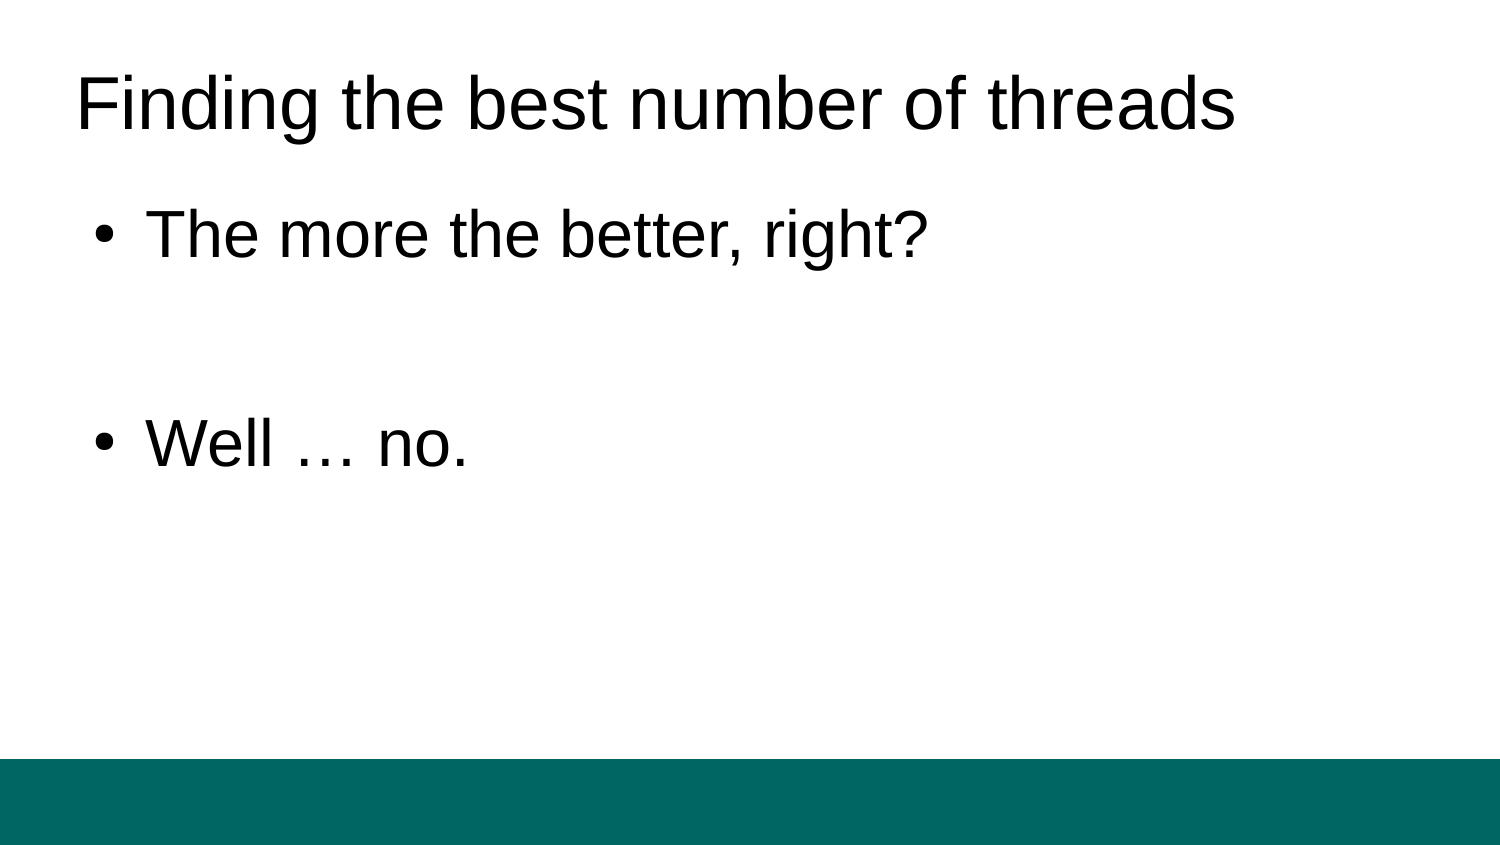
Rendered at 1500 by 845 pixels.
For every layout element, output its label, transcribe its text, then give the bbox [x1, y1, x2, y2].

list The more the better, right? Well … no. [75, 197, 1425, 688]
title Finding the best number of threads [75, 33, 1425, 175]
